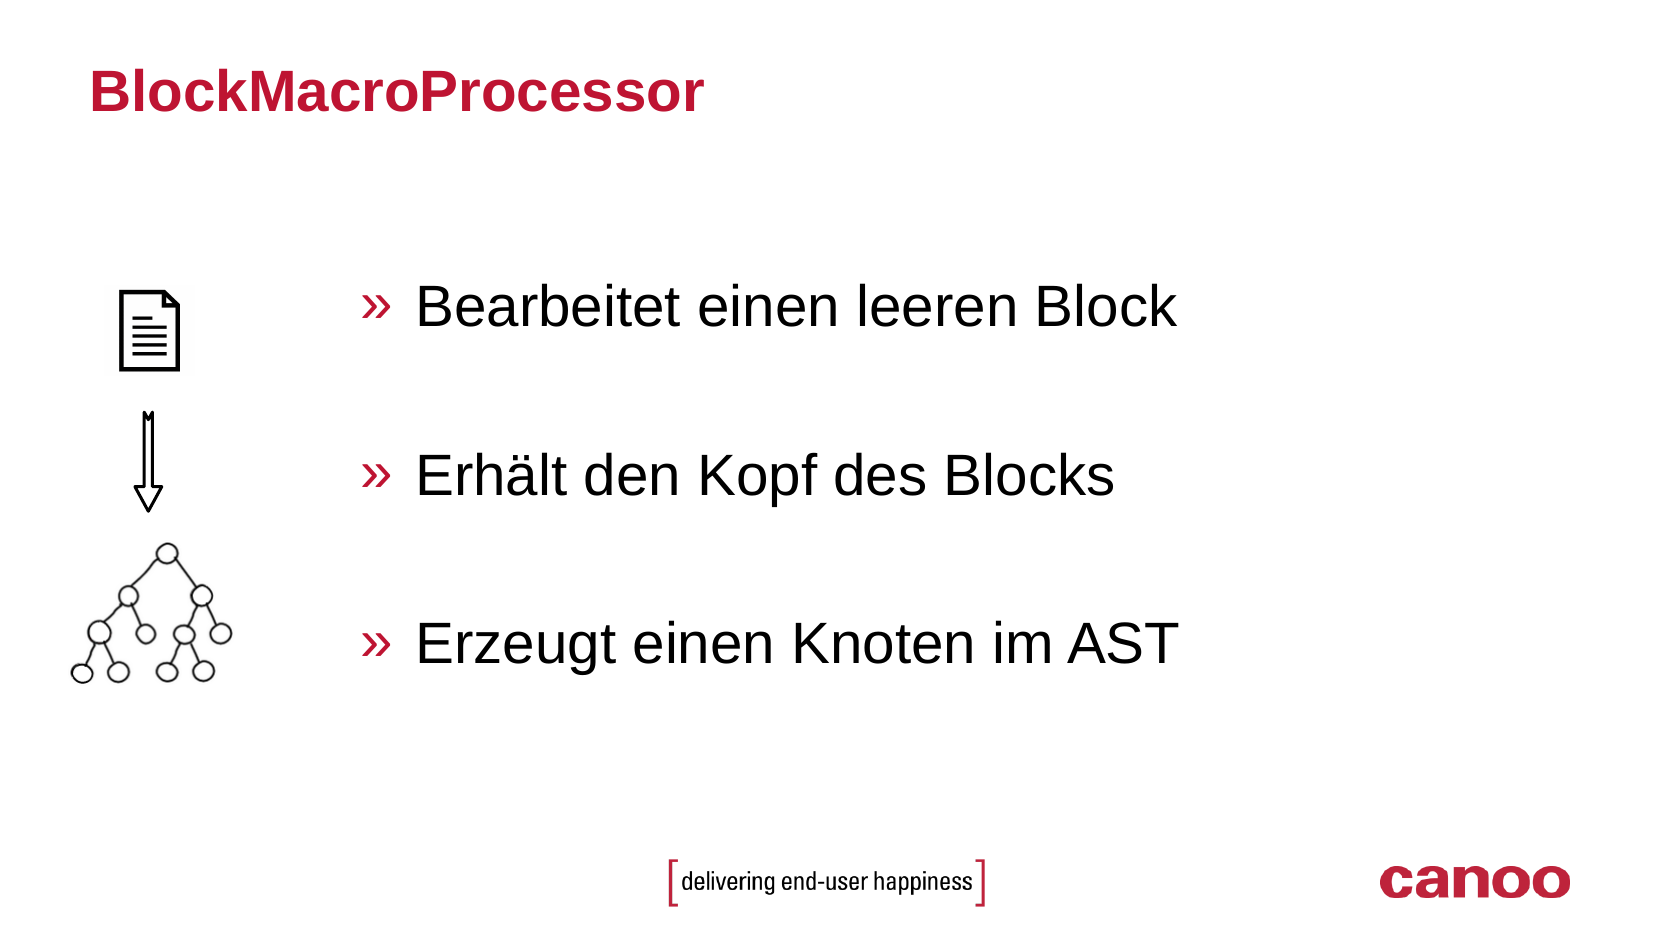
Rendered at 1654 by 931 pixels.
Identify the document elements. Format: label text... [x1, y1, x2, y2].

title BlockMacroProcessor [75, 45, 1591, 136]
list Bearbeitet einen leeren Block Erhält den Kopf des Blocks Erzeugt einen Knoten im AST [345, 260, 1486, 786]
picture [662, 855, 991, 910]
picture [60, 540, 241, 691]
picture [104, 285, 195, 376]
picture [1380, 866, 1570, 898]
